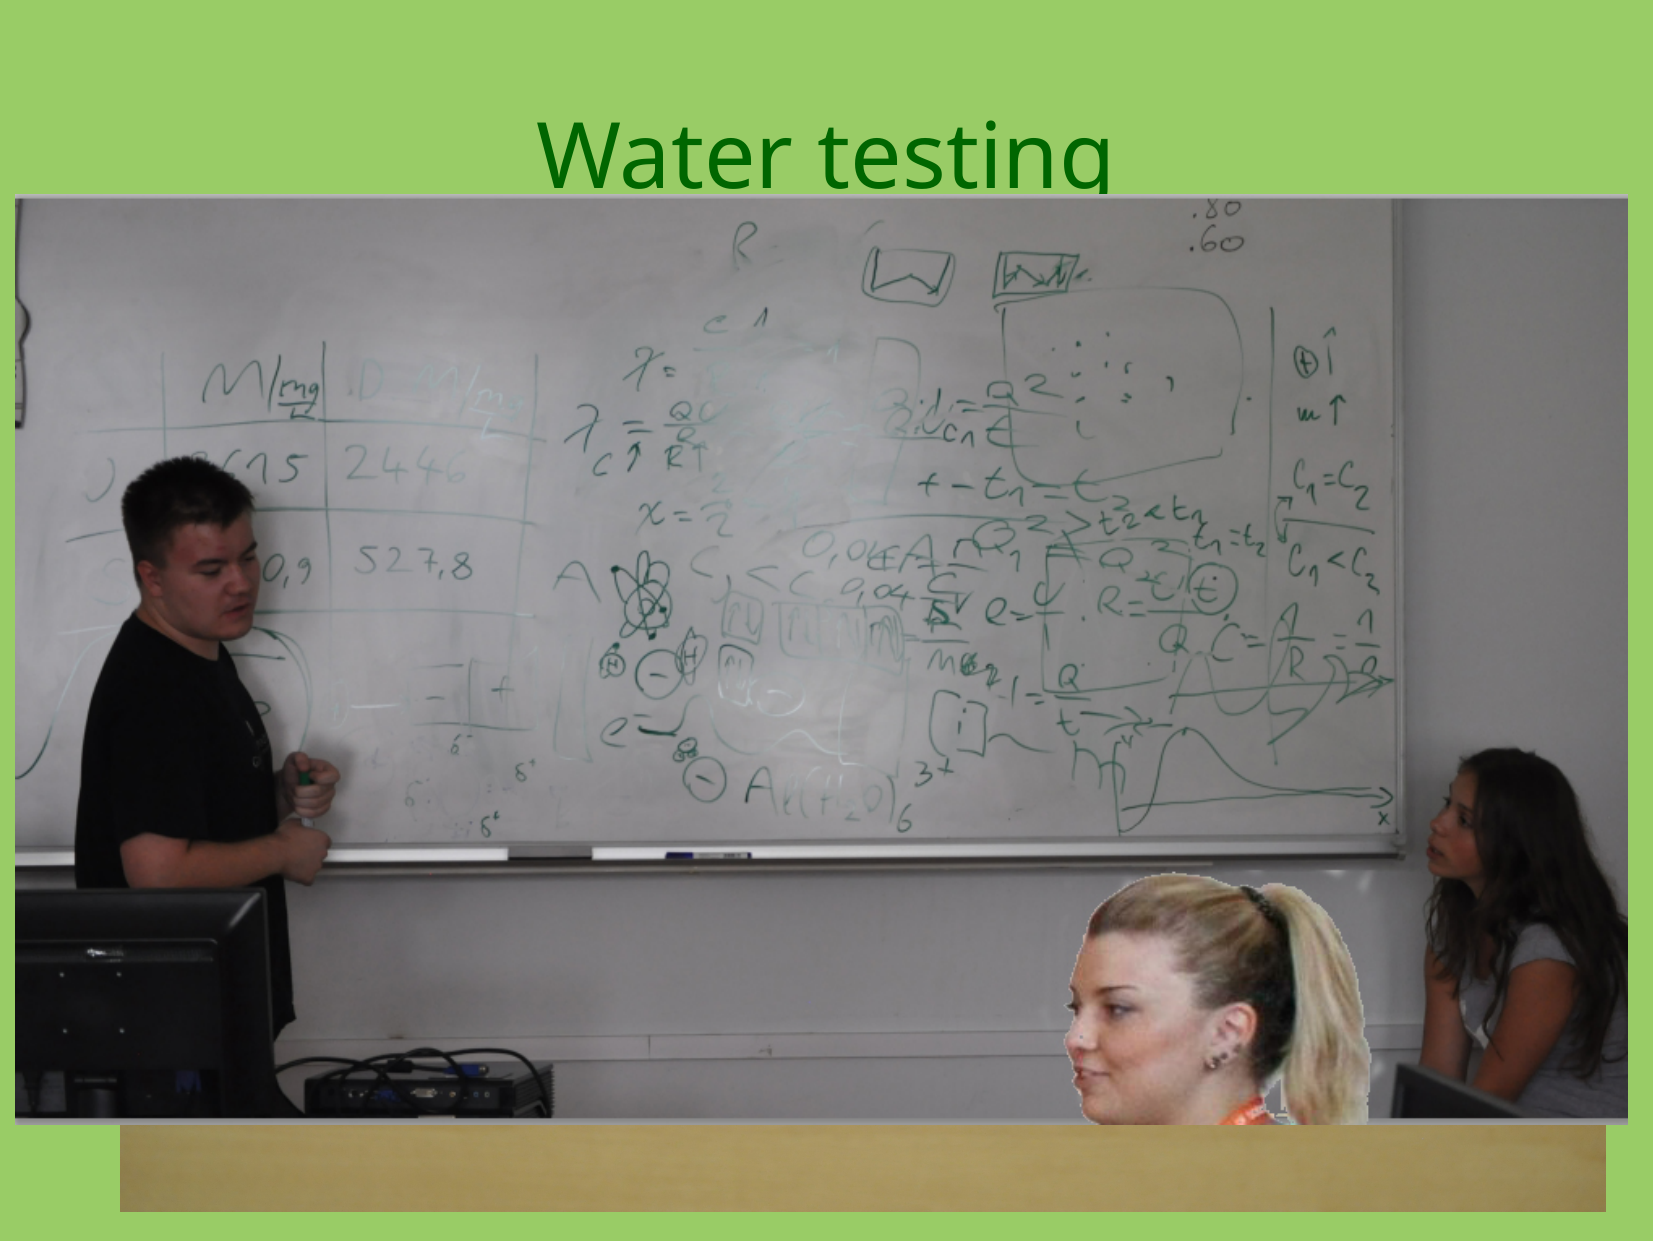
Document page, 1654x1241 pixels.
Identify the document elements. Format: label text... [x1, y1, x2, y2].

picture [15, 194, 1628, 1212]
title Water testing [82, 49, 1571, 194]
